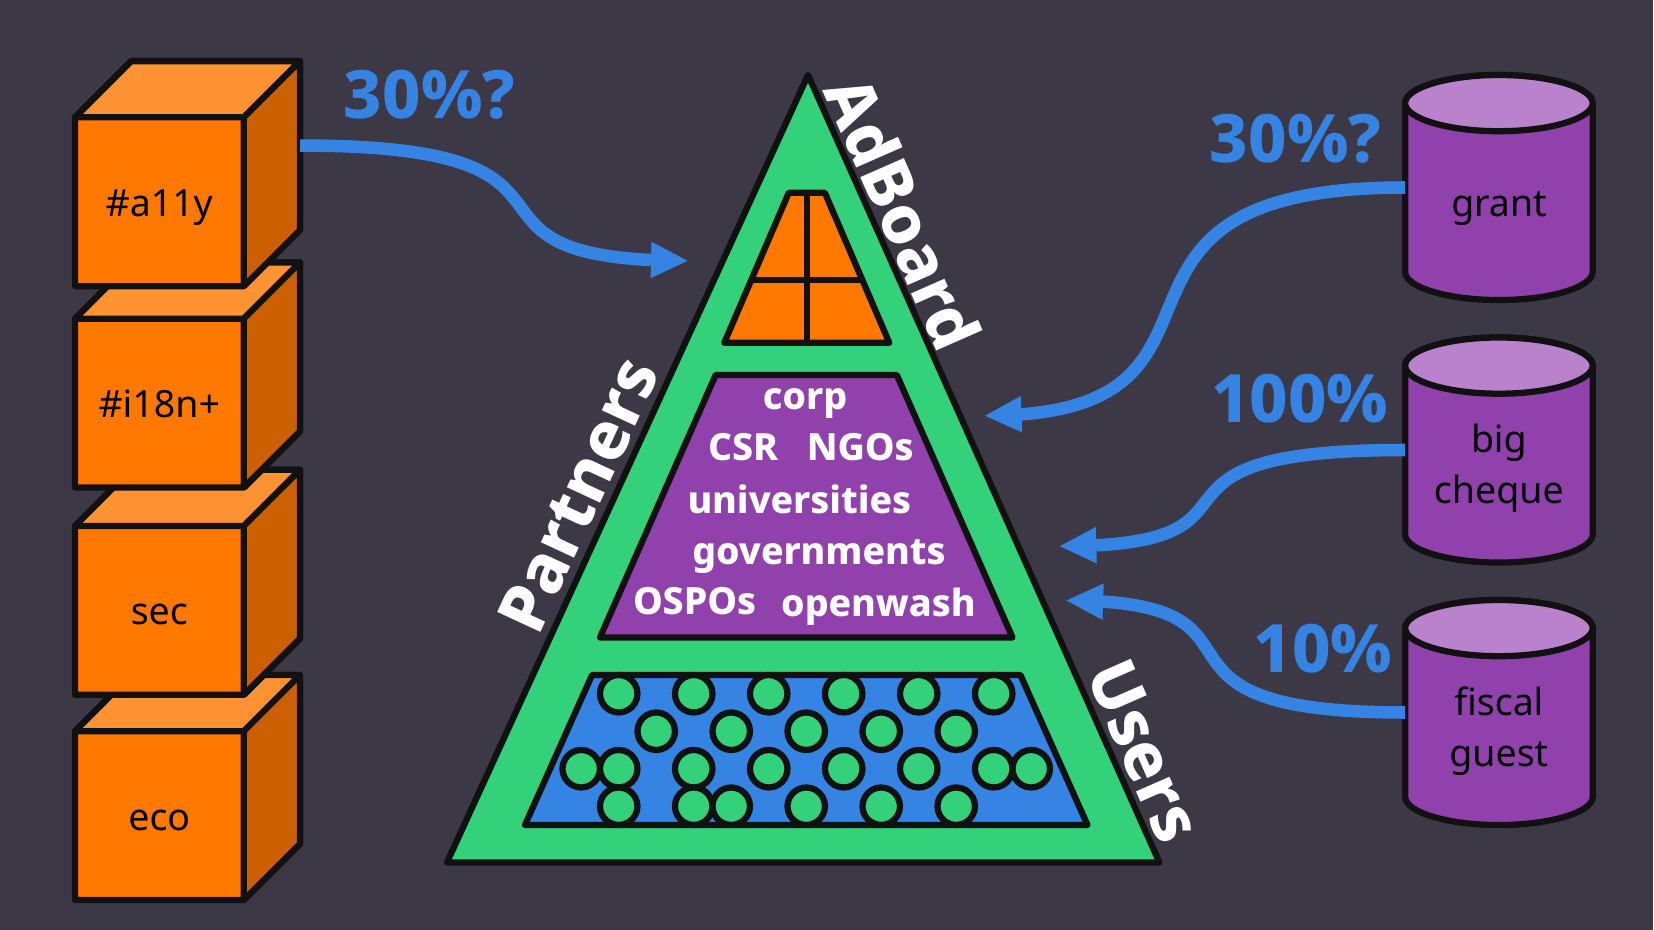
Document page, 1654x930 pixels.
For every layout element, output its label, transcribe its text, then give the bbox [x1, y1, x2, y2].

title 30%? [1164, 95, 1427, 182]
title NGOs [793, 426, 928, 472]
text_box #a11y [75, 118, 243, 287]
title OSPOs [611, 580, 778, 626]
text_box sec [75, 527, 243, 695]
title AdBoard [802, 61, 997, 369]
text_box fiscal guest [1405, 632, 1593, 826]
text_box [446, 74, 1145, 863]
text_box big cheque [1405, 369, 1593, 563]
title governments [663, 530, 976, 577]
text_box grant [1405, 107, 1593, 301]
title Users [1044, 608, 1240, 906]
title Partners [457, 291, 705, 701]
title 10% [1192, 605, 1455, 693]
title openwash [765, 581, 991, 628]
title CSR [692, 426, 793, 472]
text_box eco [75, 732, 243, 901]
title 30%? [298, 51, 561, 138]
title 100% [1168, 355, 1431, 442]
text_box #i18n+ [75, 319, 243, 488]
title corp [692, 375, 918, 421]
title universities [643, 479, 956, 525]
